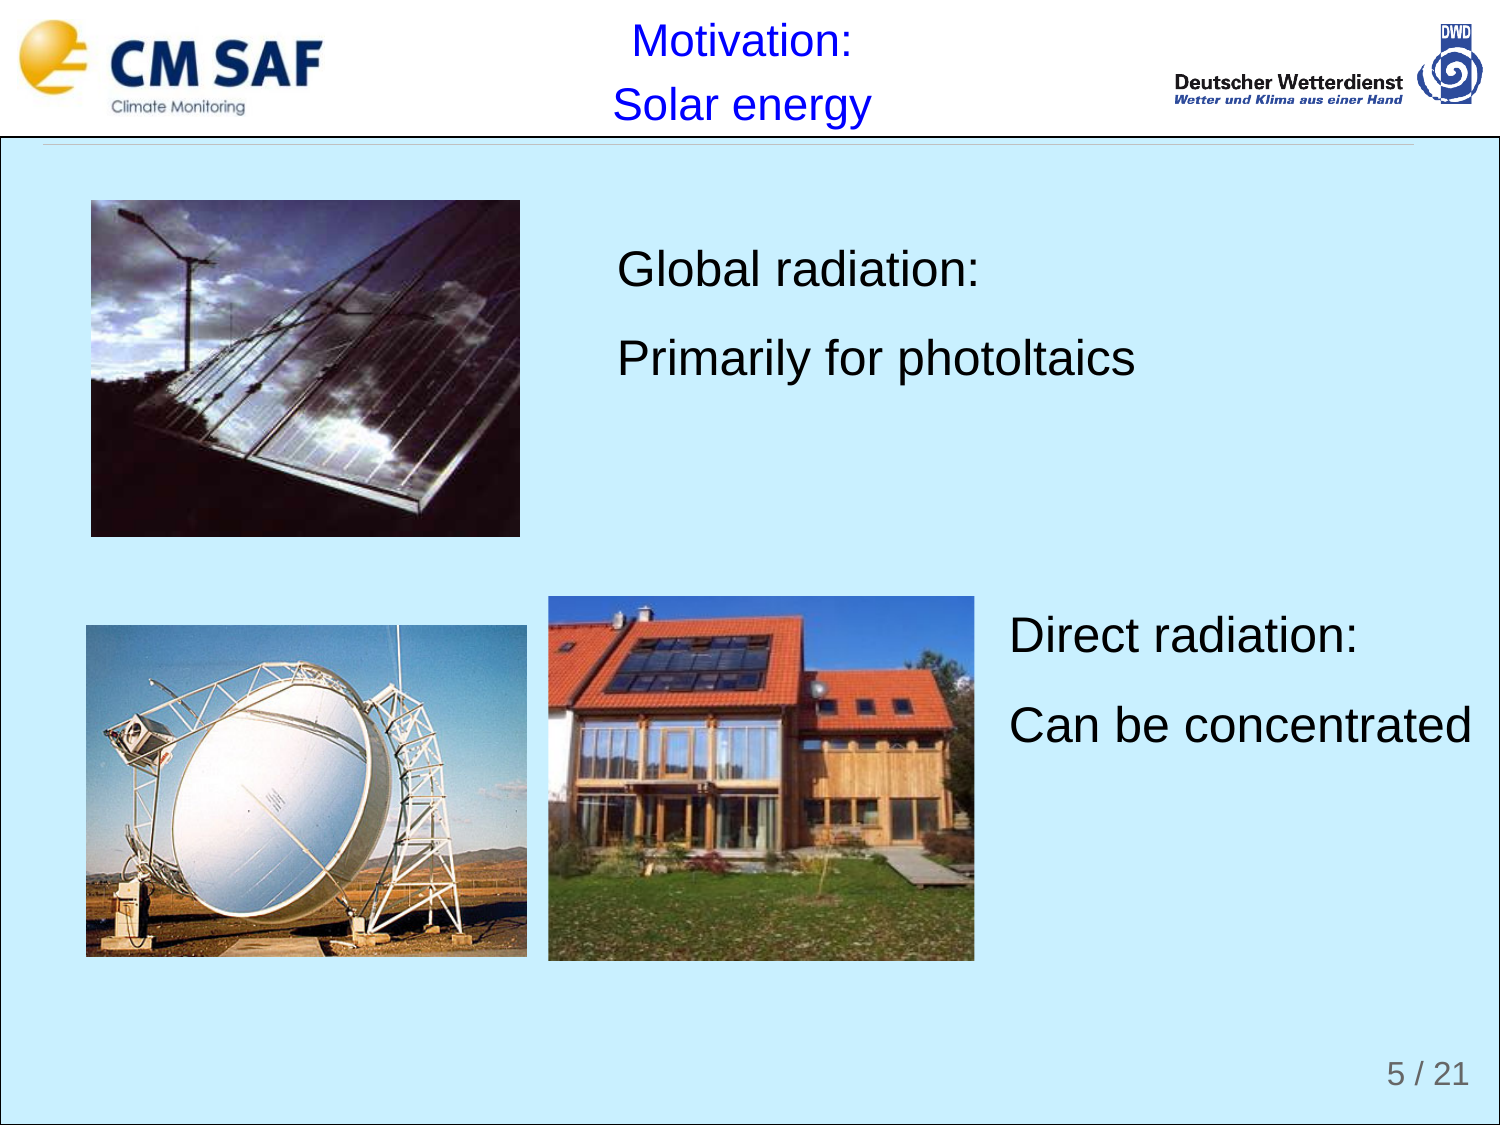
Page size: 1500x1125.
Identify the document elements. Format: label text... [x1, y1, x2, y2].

text_box Motivation: Solar energy [313, 1, 1172, 80]
picture [17, 19, 325, 117]
list Global radiation: Primarily for photoltaics [602, 236, 1252, 386]
list Direct radiation: Can be concentrated [994, 602, 1500, 753]
picture [91, 200, 520, 537]
picture [86, 625, 527, 957]
picture [548, 596, 975, 961]
picture [1175, 24, 1483, 104]
